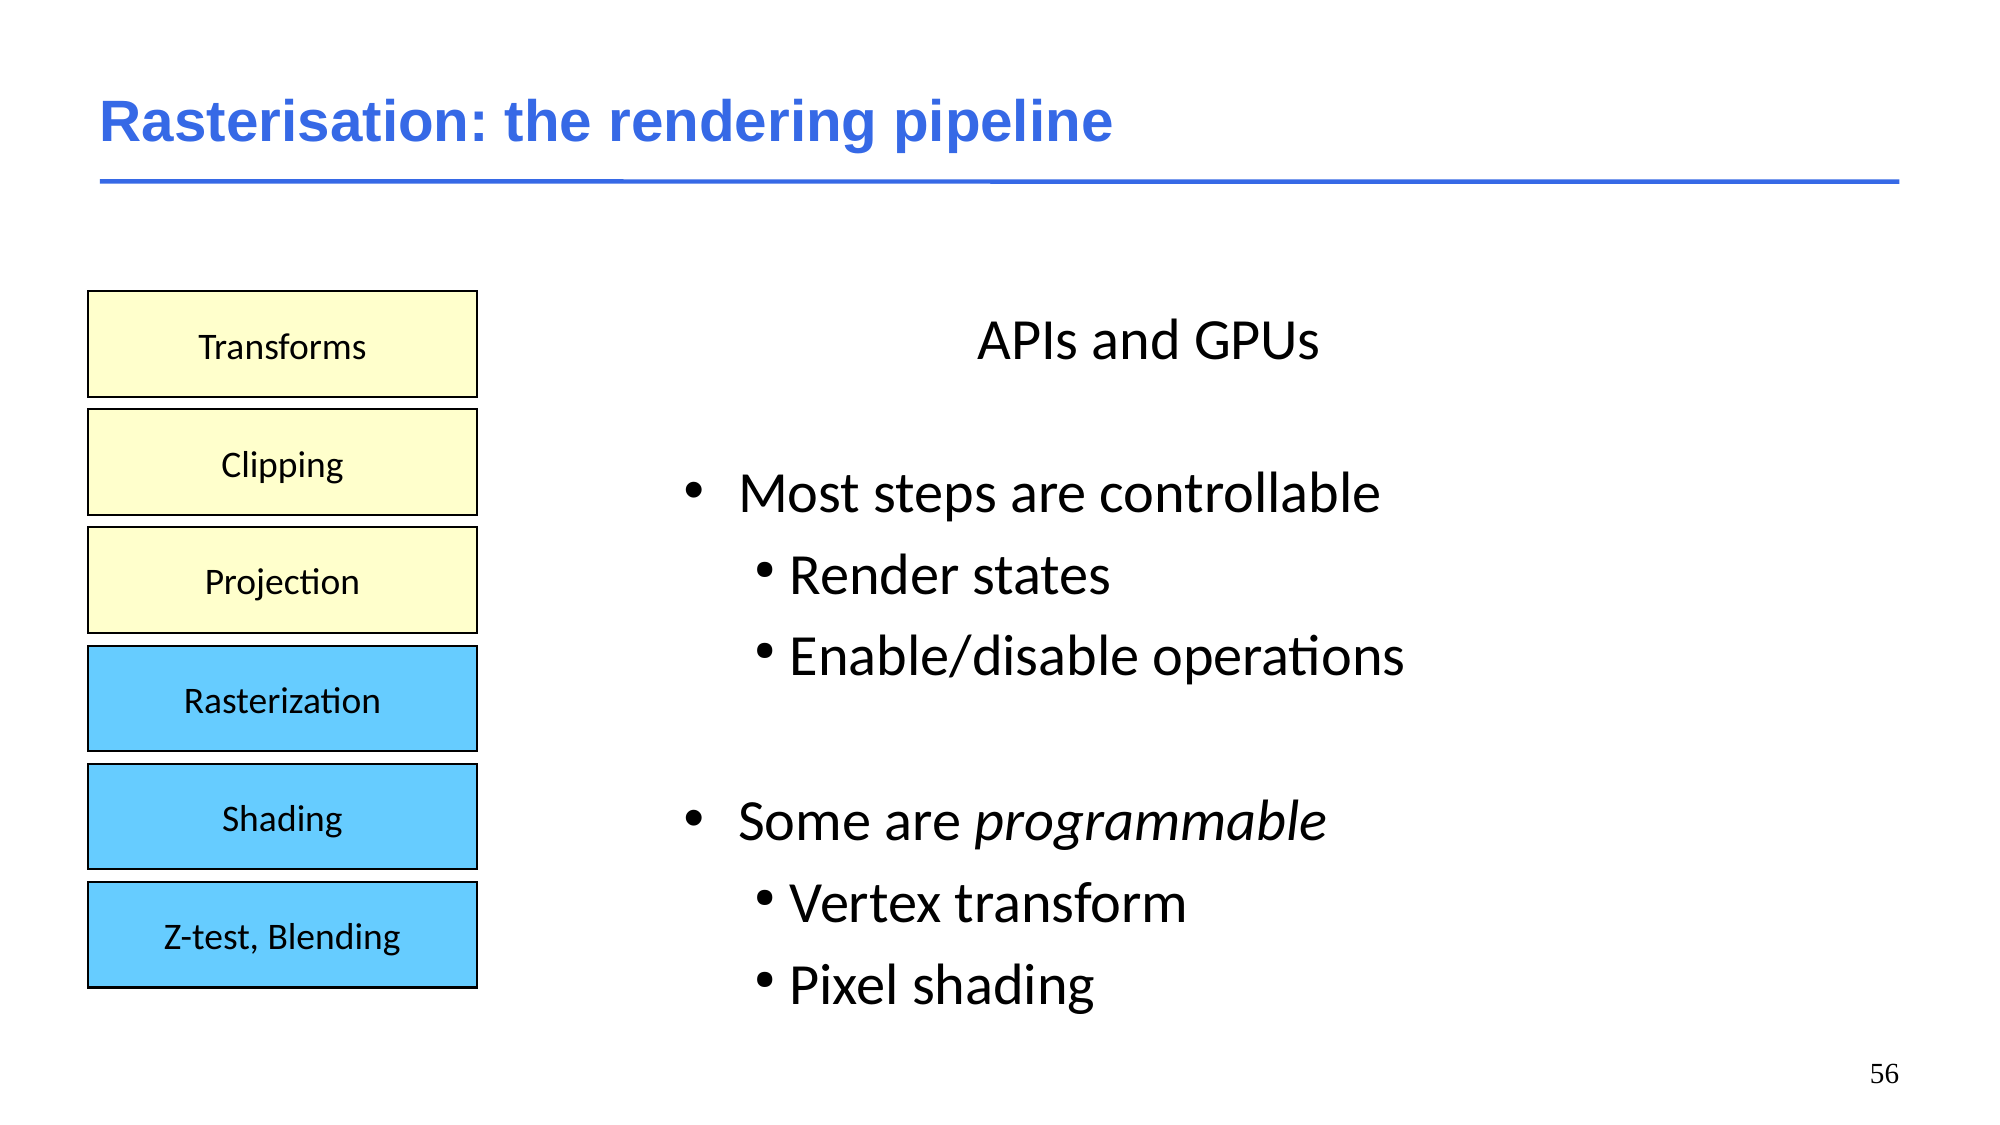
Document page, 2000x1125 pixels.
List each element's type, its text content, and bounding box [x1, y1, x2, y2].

list [798, 975, 812, 986]
text_box APIs and GPUs Most steps are controllable Render states Enable/disable operations Some are programmable Vertex transform Pixel shading [668, 293, 1575, 641]
text_box Rasterization [87, 645, 478, 752]
text_box Z-test, Blending [87, 881, 478, 988]
text_box Projection [87, 526, 478, 633]
text_box Transforms [87, 291, 478, 397]
text_box Clipping [87, 409, 478, 515]
title Rasterisation: the rendering pipeline [99, 27, 1900, 215]
list [1000, 980, 1015, 1000]
list [112, 975, 1912, 1088]
text_box Shading [87, 763, 478, 870]
